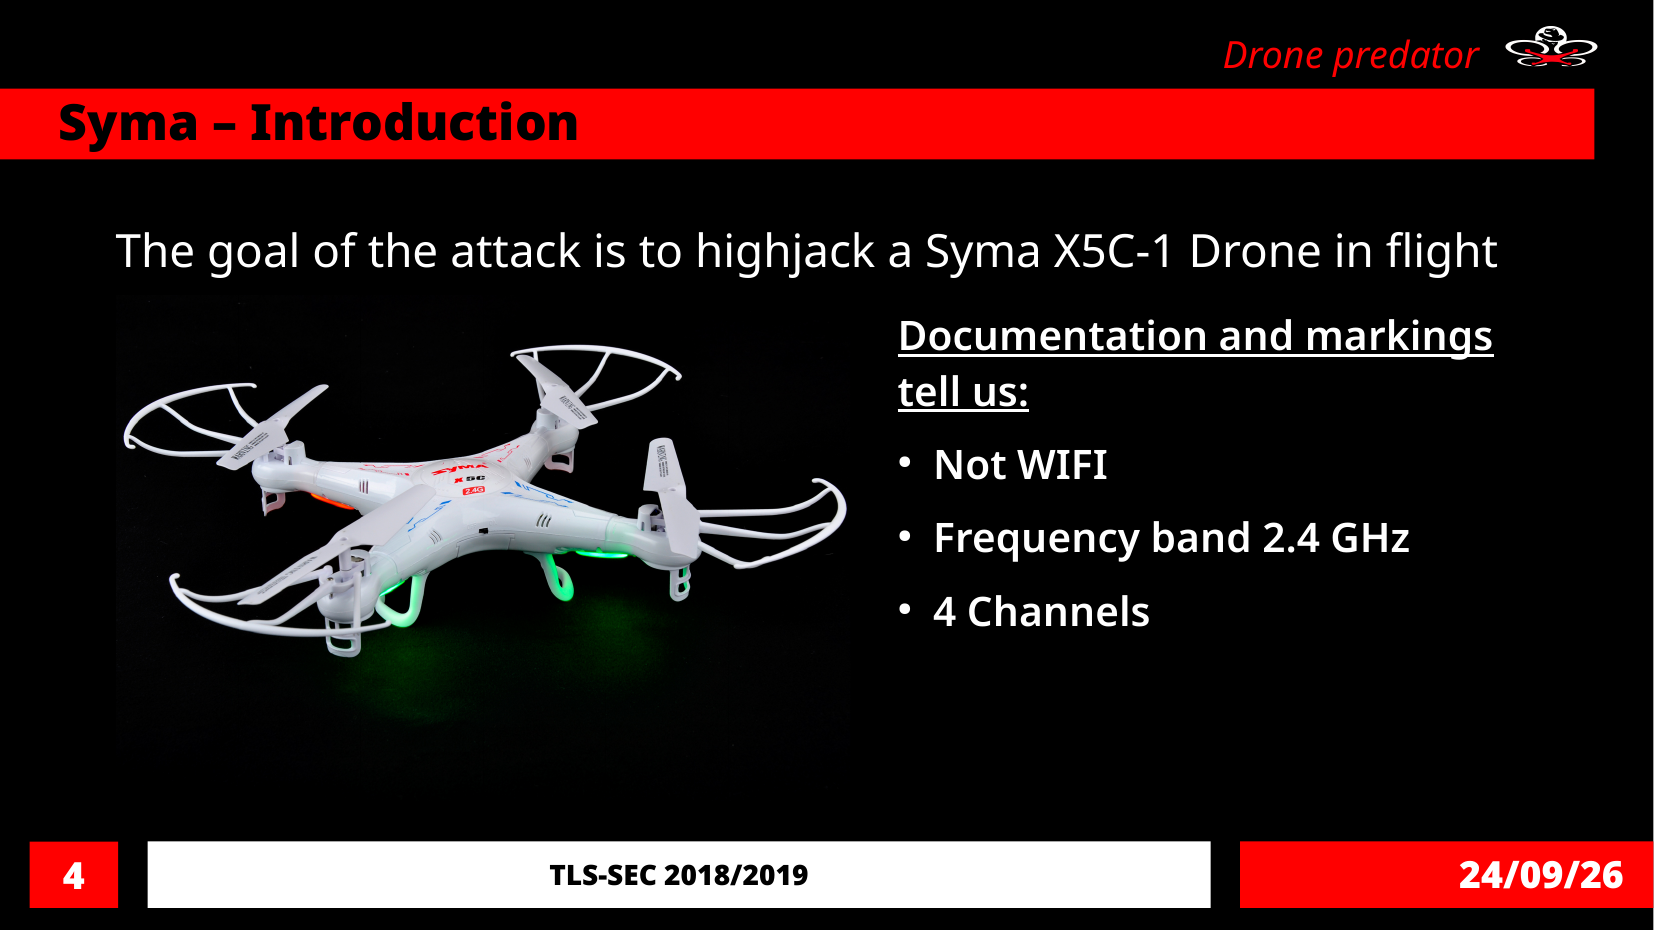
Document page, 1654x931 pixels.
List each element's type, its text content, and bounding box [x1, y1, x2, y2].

text_box The goal of the attack is to highjack a Syma X5C-1 Drone in flight [100, 211, 1571, 284]
list Documentation and markings tell us: Not WIFI Frequency band 2.4 GHz 4 Channels [897, 307, 1565, 820]
picture [1488, 15, 1617, 80]
picture [116, 295, 851, 801]
title Syma – Introduction [59, 44, 1595, 156]
